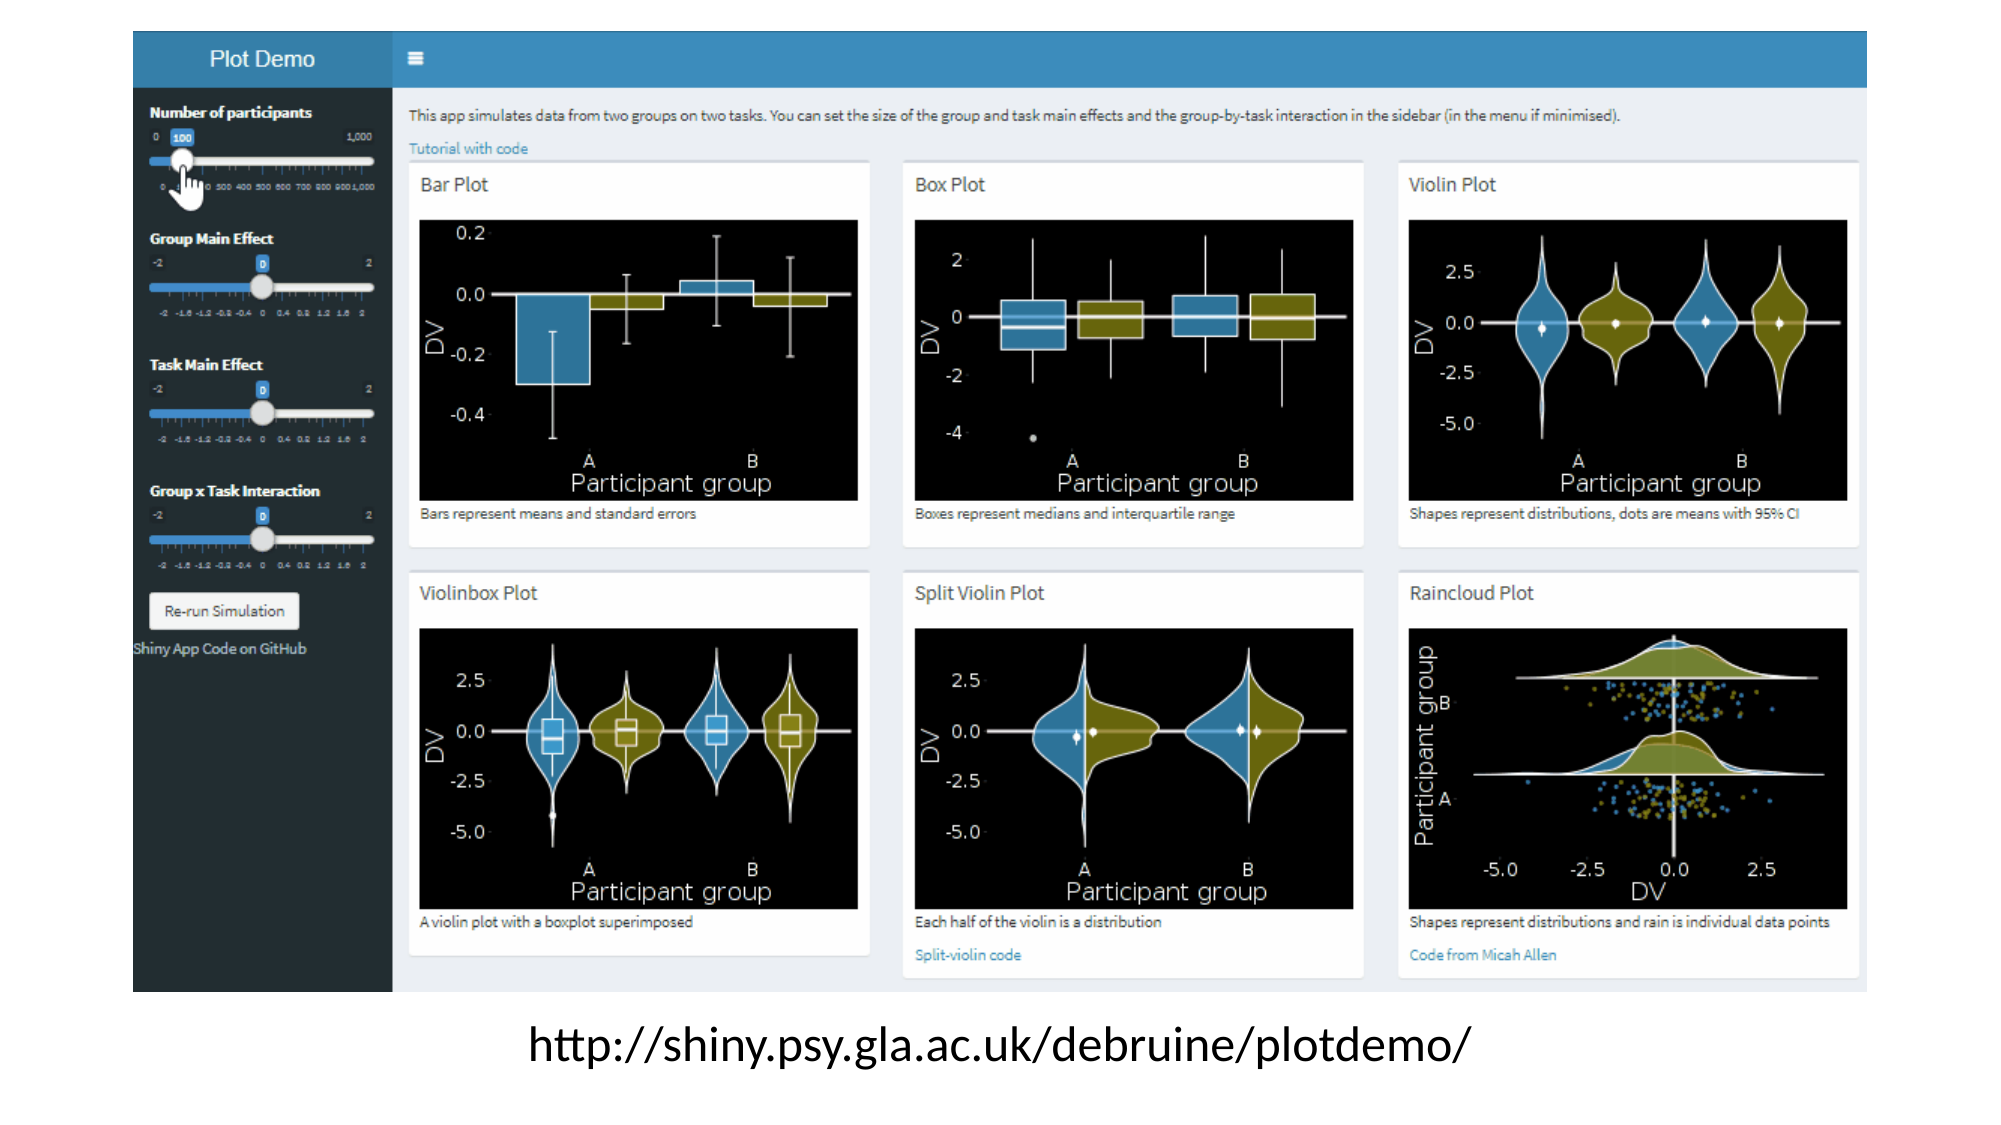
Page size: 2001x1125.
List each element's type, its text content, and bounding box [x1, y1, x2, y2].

picture [133, 31, 1867, 992]
text_box http://shiny.psy.gla.ac.uk/debruine/plotdemo/ [0, 1004, 2000, 1080]
